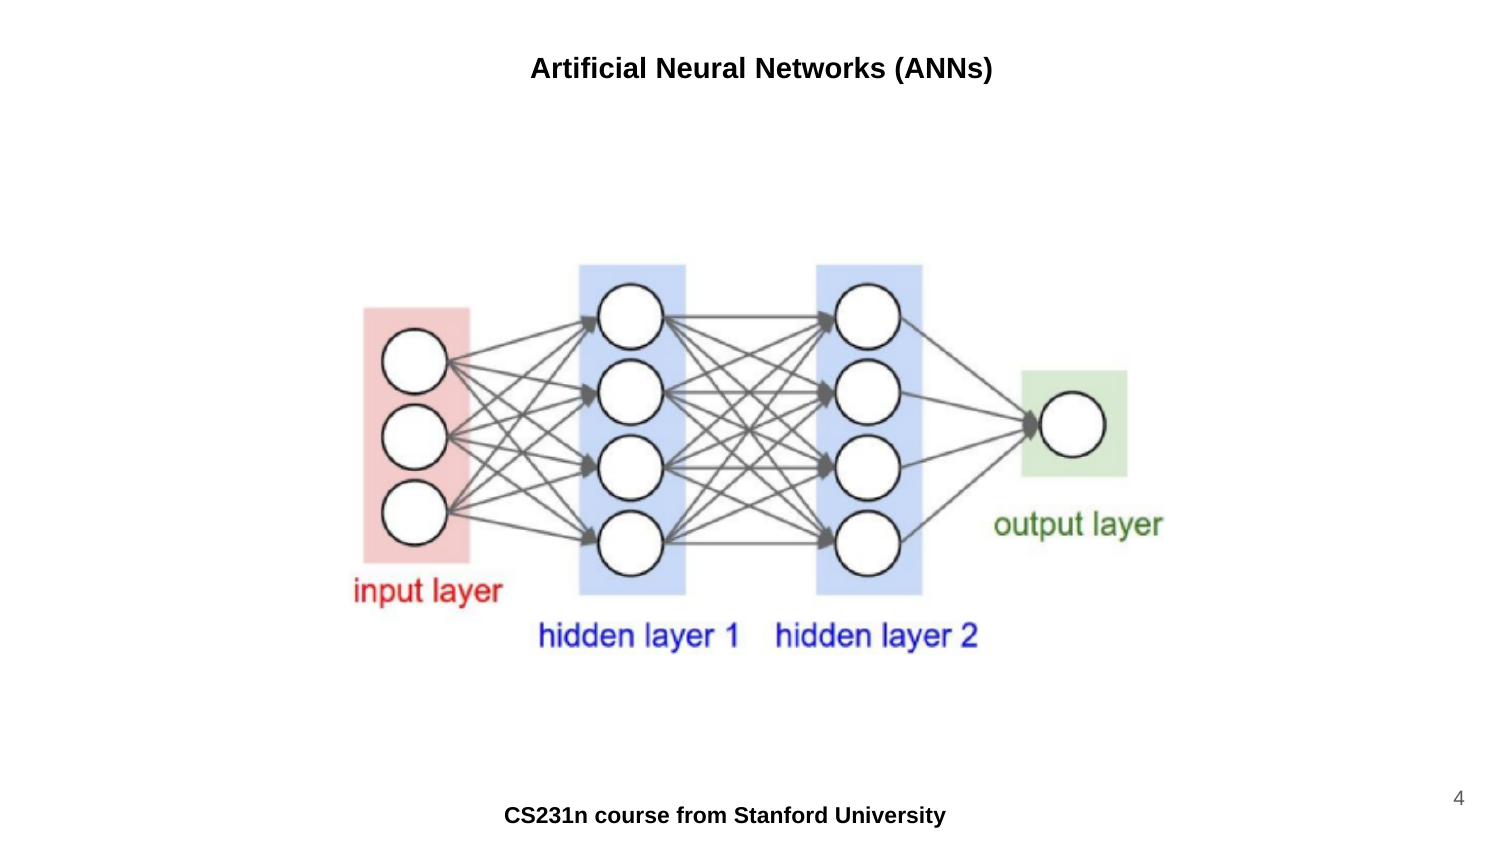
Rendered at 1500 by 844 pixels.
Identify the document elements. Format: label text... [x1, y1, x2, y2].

slide_number <number> [1389, 764, 1480, 830]
text_box Artificial Neural Networks (ANNs) [515, 34, 1115, 104]
text_box CS231n course from Stanford University [489, 785, 981, 844]
picture [349, 252, 1166, 655]
